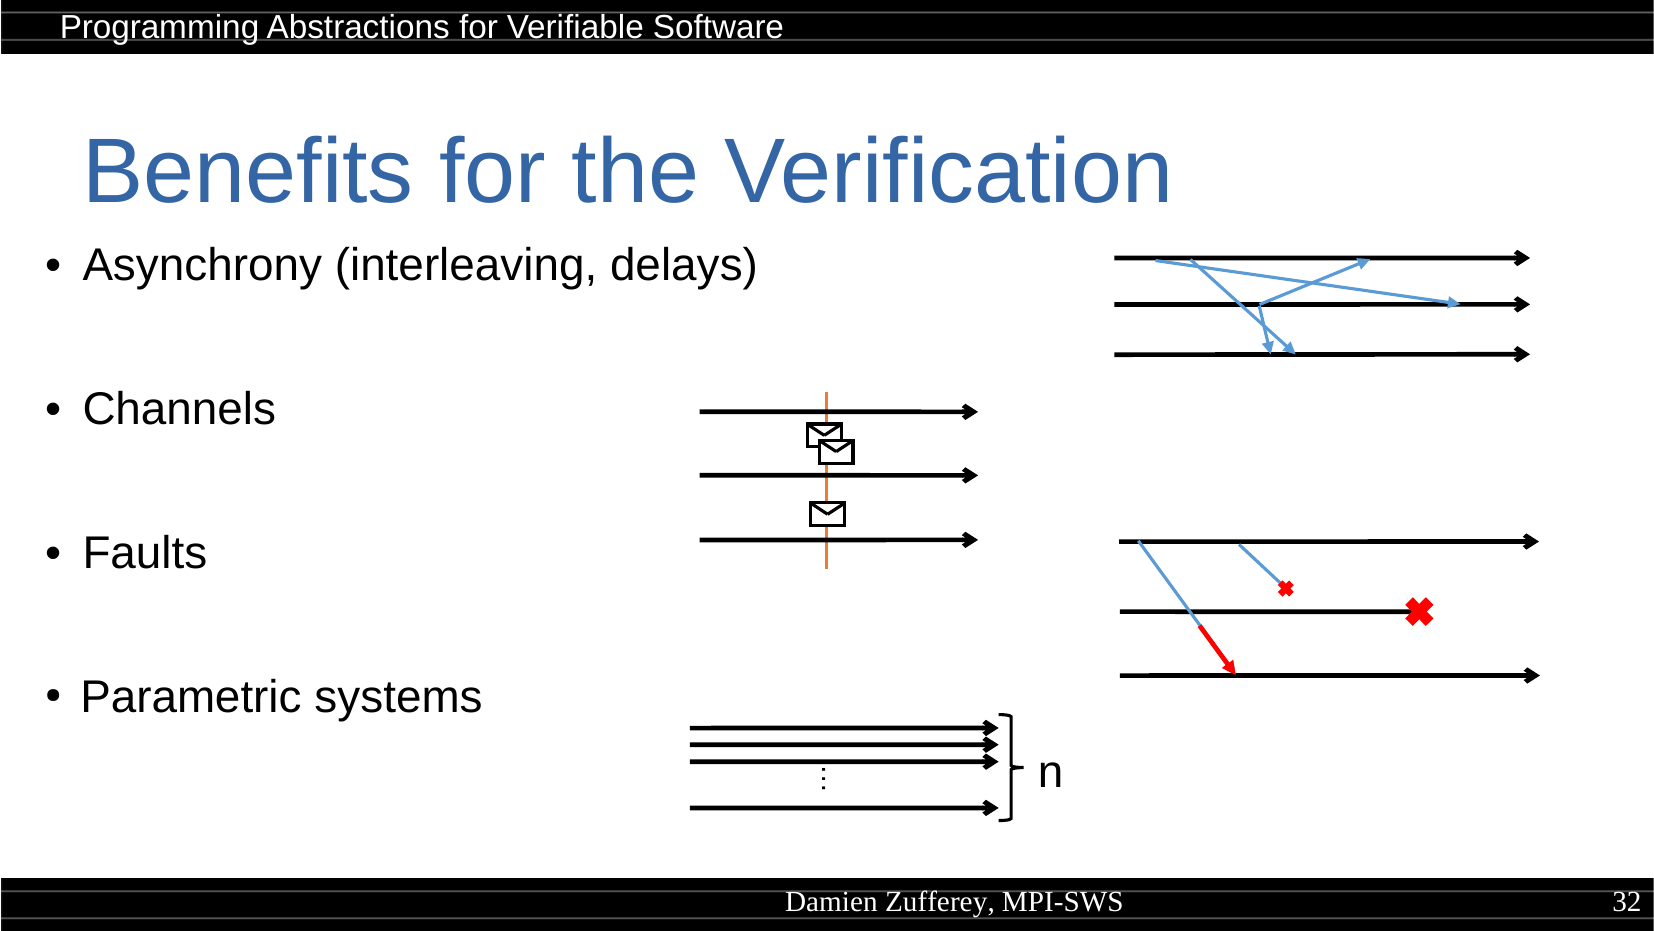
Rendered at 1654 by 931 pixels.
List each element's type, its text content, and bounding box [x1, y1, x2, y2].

text_box … [812, 757, 867, 796]
text_box [1406, 598, 1433, 625]
text_box Asynchrony (interleaving, delays) Channels Faults Parametric systems [30, 231, 1606, 857]
picture [1, 878, 1654, 931]
text_box n [1023, 734, 1079, 805]
text_box [1279, 581, 1293, 596]
picture [1, 0, 1654, 54]
text_box [814, 502, 841, 511]
title Benefits for the Verification [82, 92, 1571, 231]
text_box [807, 427, 853, 464]
text_box [812, 424, 837, 432]
text_box [810, 506, 845, 526]
